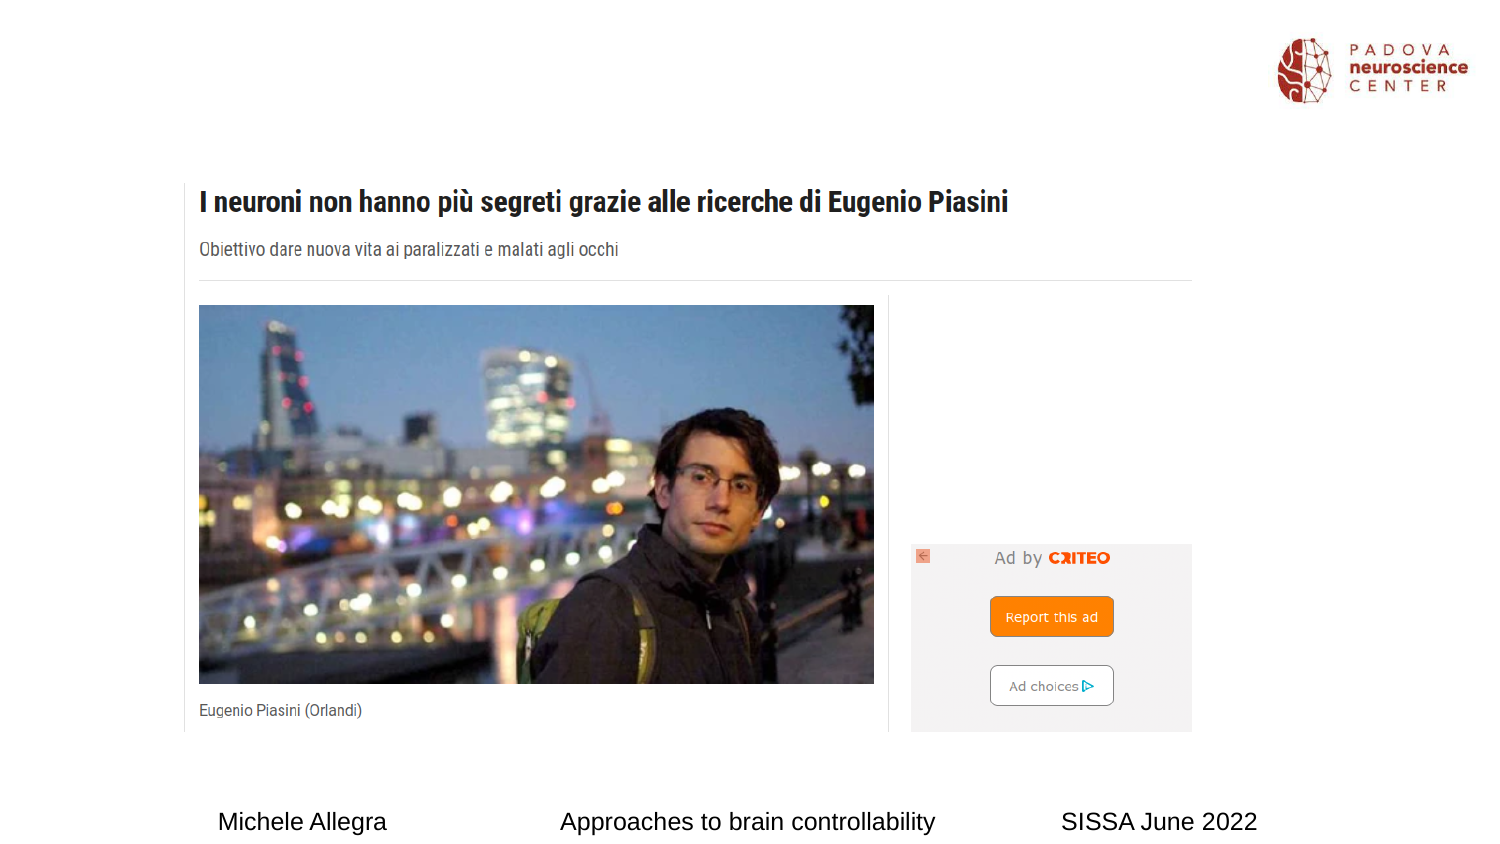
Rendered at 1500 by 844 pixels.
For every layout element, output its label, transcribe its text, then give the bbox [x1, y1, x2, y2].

picture [179, 183, 1202, 732]
text_box Michele Allegra Approaches to brain controllability SISSA June 2022 [64, 794, 1415, 844]
picture [1268, 10, 1476, 123]
